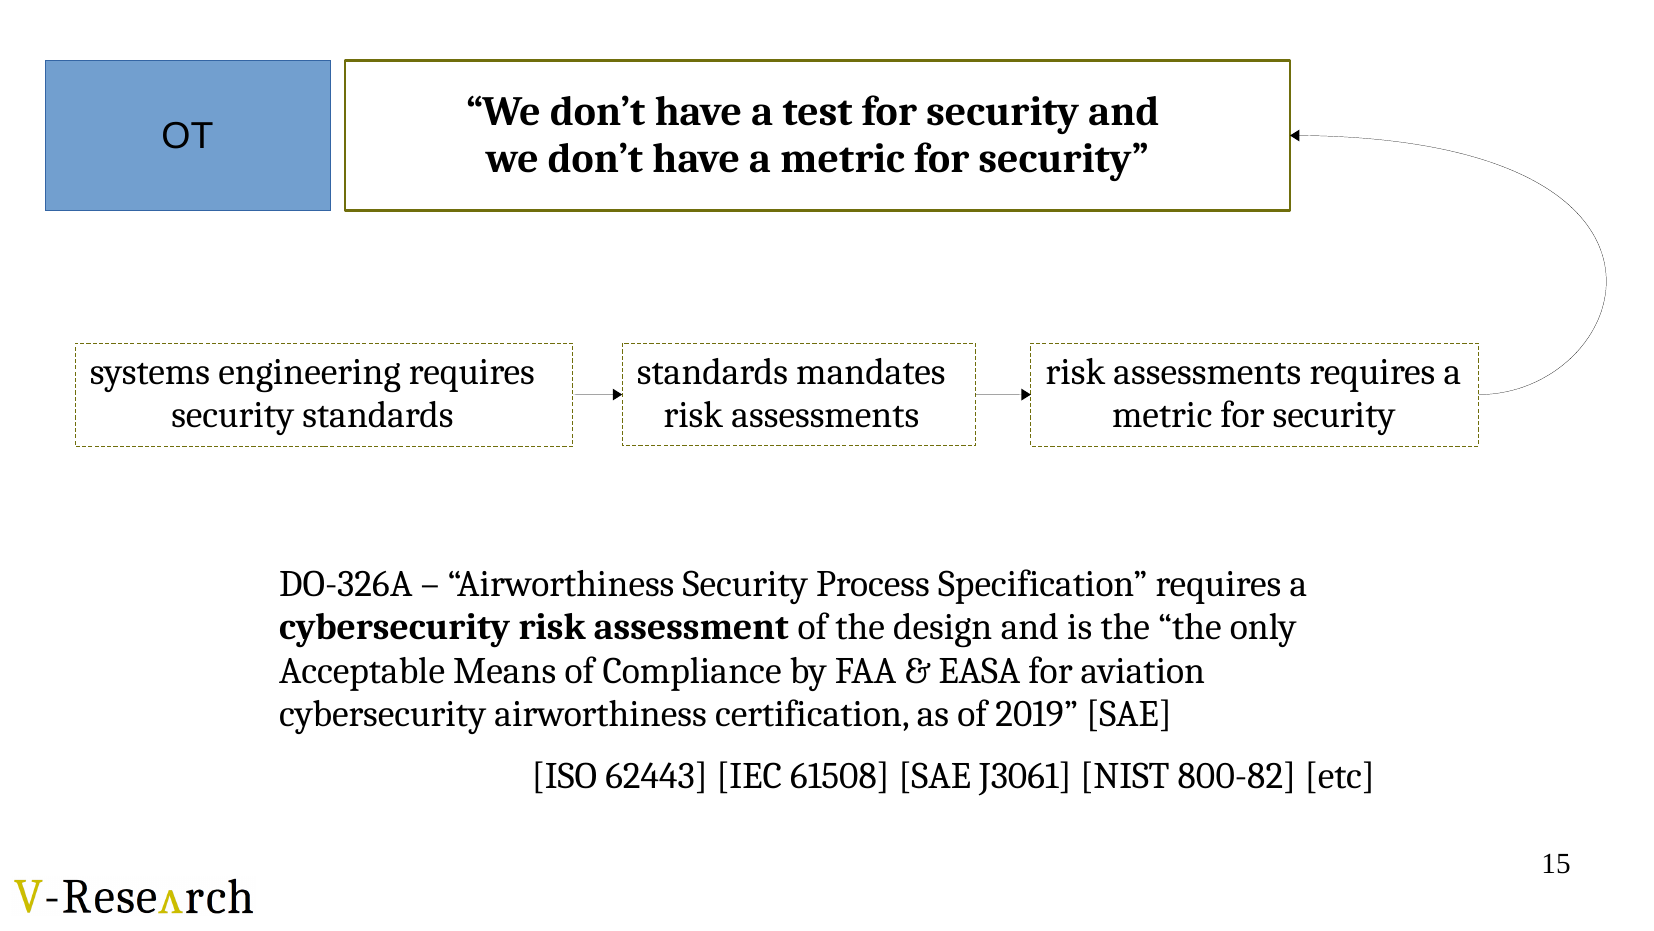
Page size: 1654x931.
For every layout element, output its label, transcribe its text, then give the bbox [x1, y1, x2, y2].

text_box risk assessments requires a metric for security [1030, 343, 1479, 447]
picture [11, 876, 256, 916]
text_box OT [45, 60, 331, 211]
text_box DO-326A – “Airworthiness Security Process Specification” requires a cybersecurity risk assessment of the design and is the “the only Acceptable Means of Compliance by FAA & EASA for aviation cybersecurity airworthiness certification, as of 2019” [SAE] [ISO 62443] [IEC 61508] [SAE J3061] [NIST 800-82] [etc] [264, 555, 1391, 810]
text_box standards mandates risk assessments [622, 343, 976, 446]
text_box systems engineering requires security standards [75, 343, 573, 447]
text_box “We don’t have a test for security and we don’t have a metric for security” [345, 60, 1291, 211]
